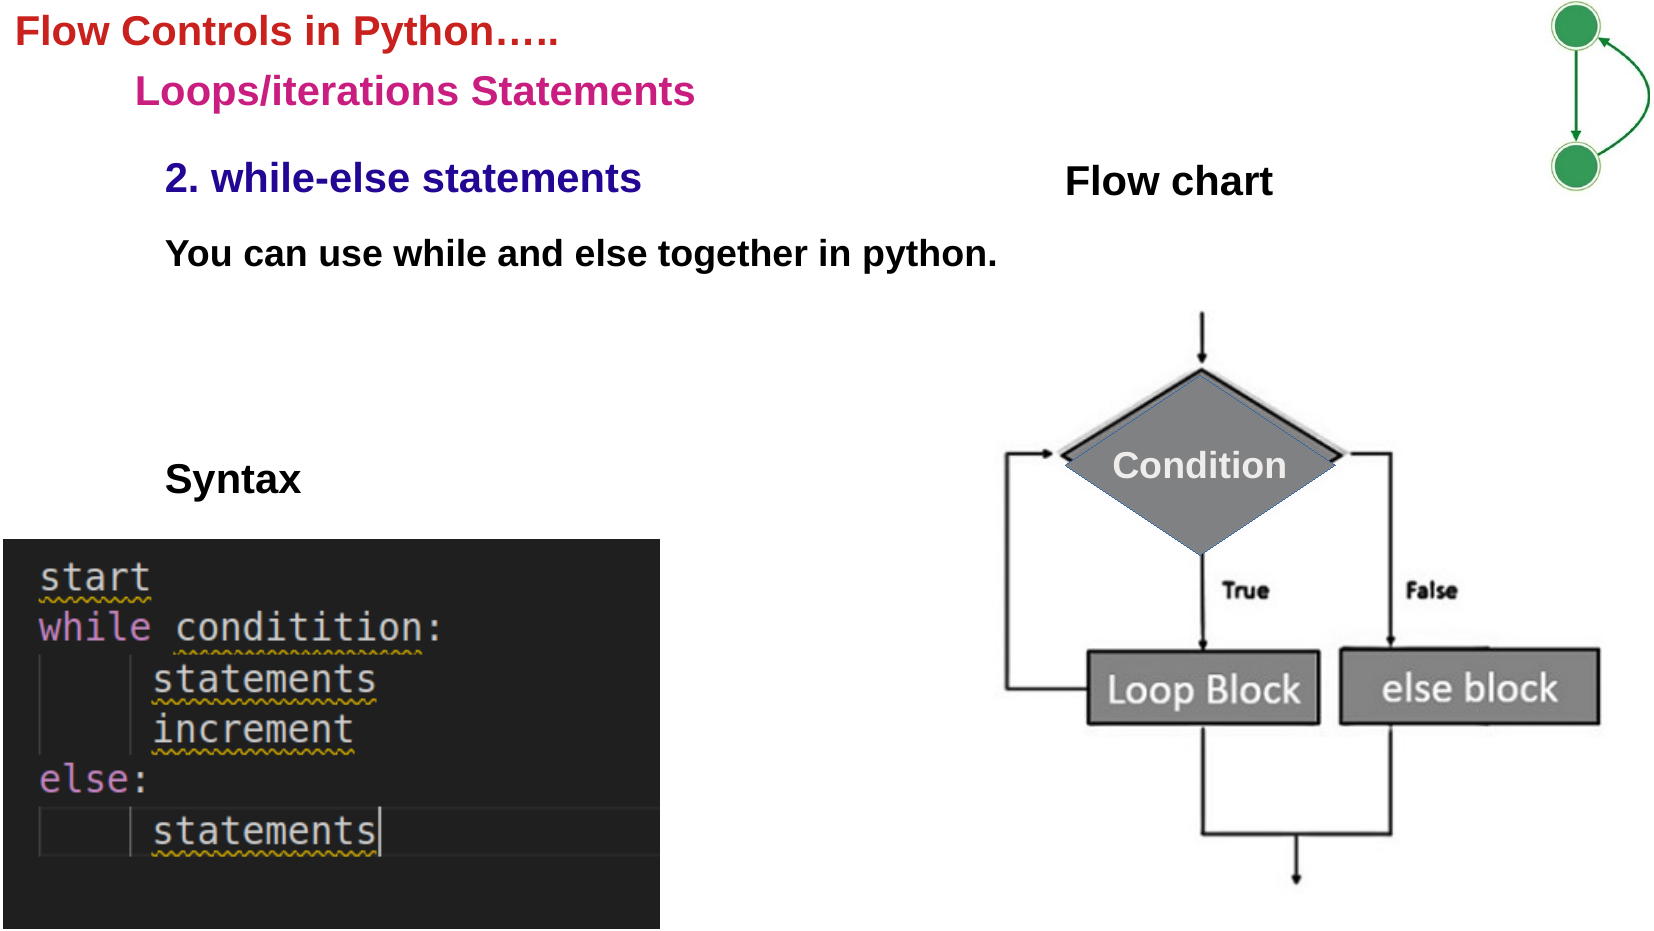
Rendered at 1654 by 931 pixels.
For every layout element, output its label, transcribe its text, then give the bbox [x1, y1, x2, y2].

picture [813, 258, 1654, 901]
text_box Syntax [150, 448, 556, 511]
text_box Flow chart [1050, 150, 1456, 212]
text_box 2. while-else statements [150, 147, 766, 211]
text_box Flow Controls in Python….. [0, 0, 871, 62]
text_box You can use while and else together in python. [150, 225, 1036, 331]
text_box Condition [1065, 375, 1336, 556]
picture [1529, 0, 1650, 199]
picture [3, 539, 661, 929]
text_box Loops/iterations Statements [120, 60, 1201, 136]
